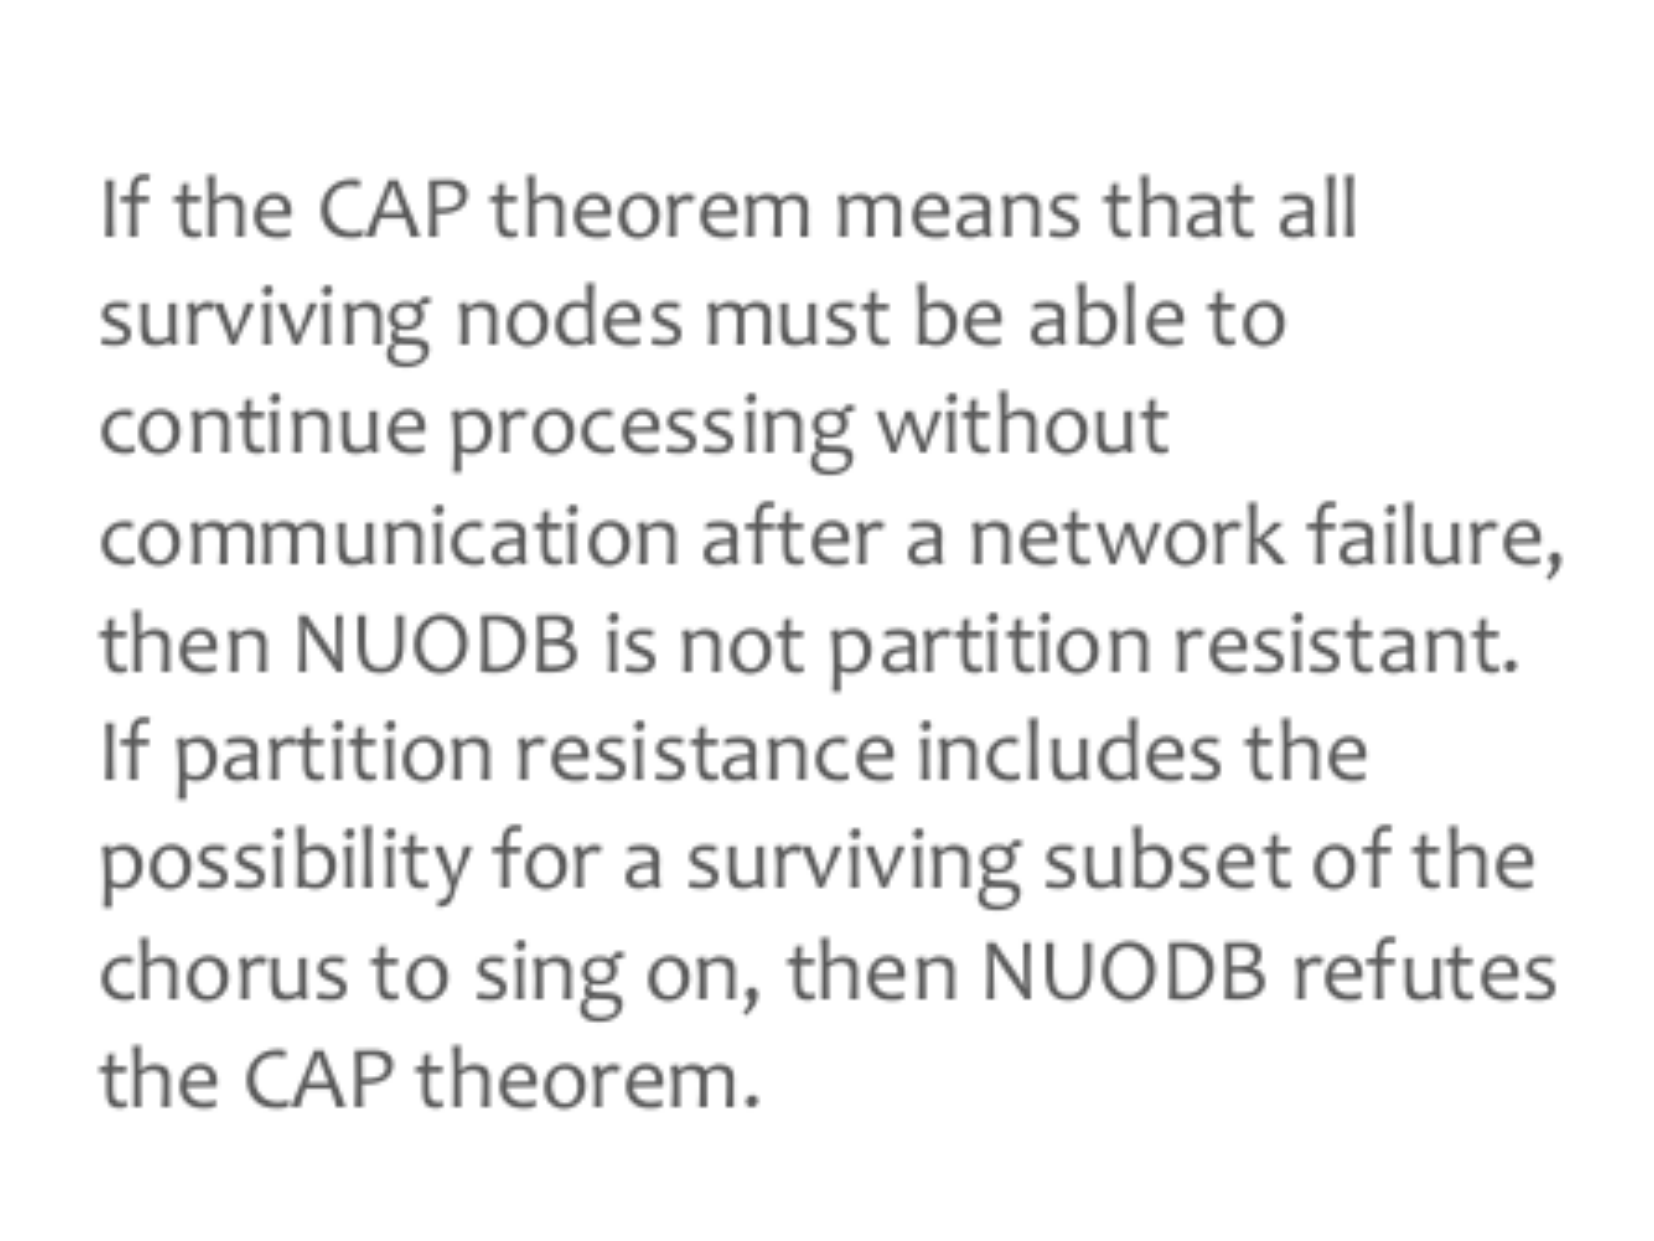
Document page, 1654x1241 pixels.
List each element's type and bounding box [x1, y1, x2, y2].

picture [0, 134, 1654, 1241]
